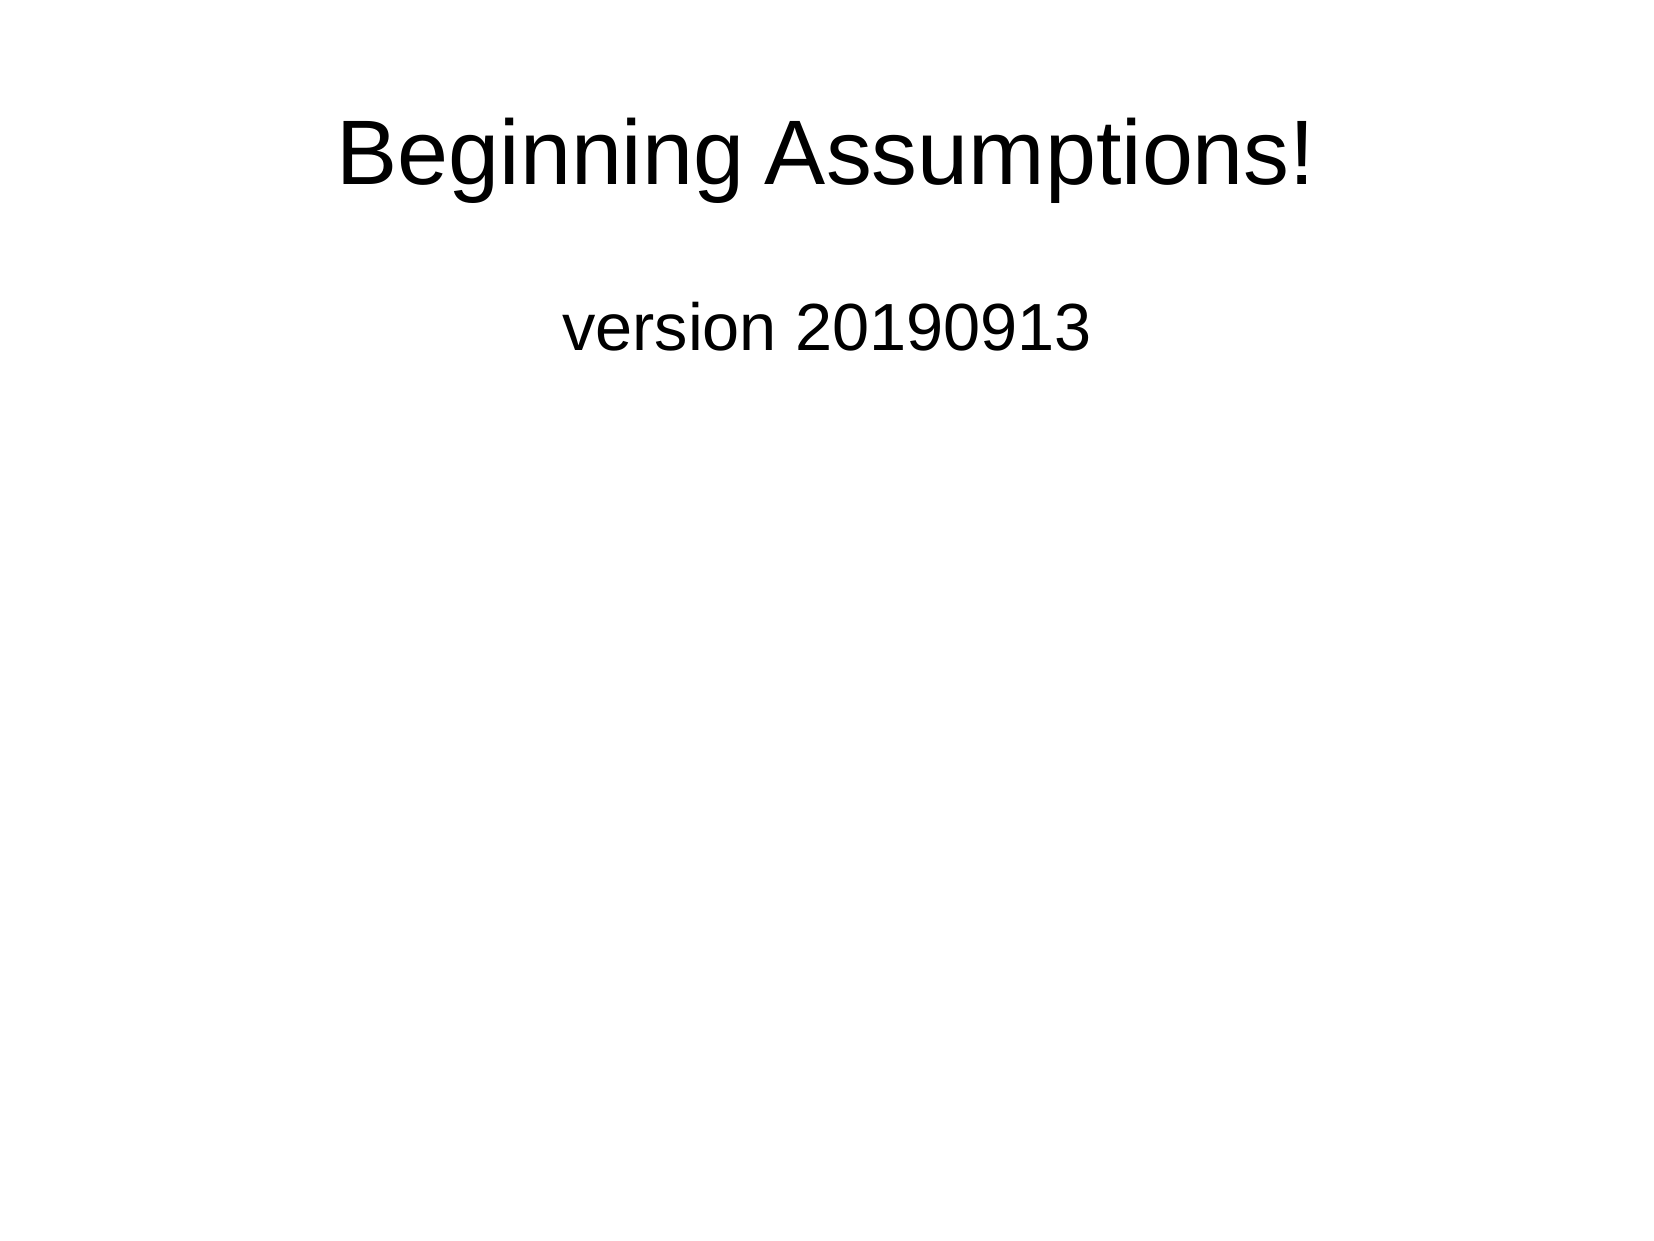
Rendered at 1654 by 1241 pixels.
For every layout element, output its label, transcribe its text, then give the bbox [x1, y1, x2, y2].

list version 20190913 [82, 290, 1571, 1010]
title Beginning Assumptions! [82, 49, 1571, 257]
